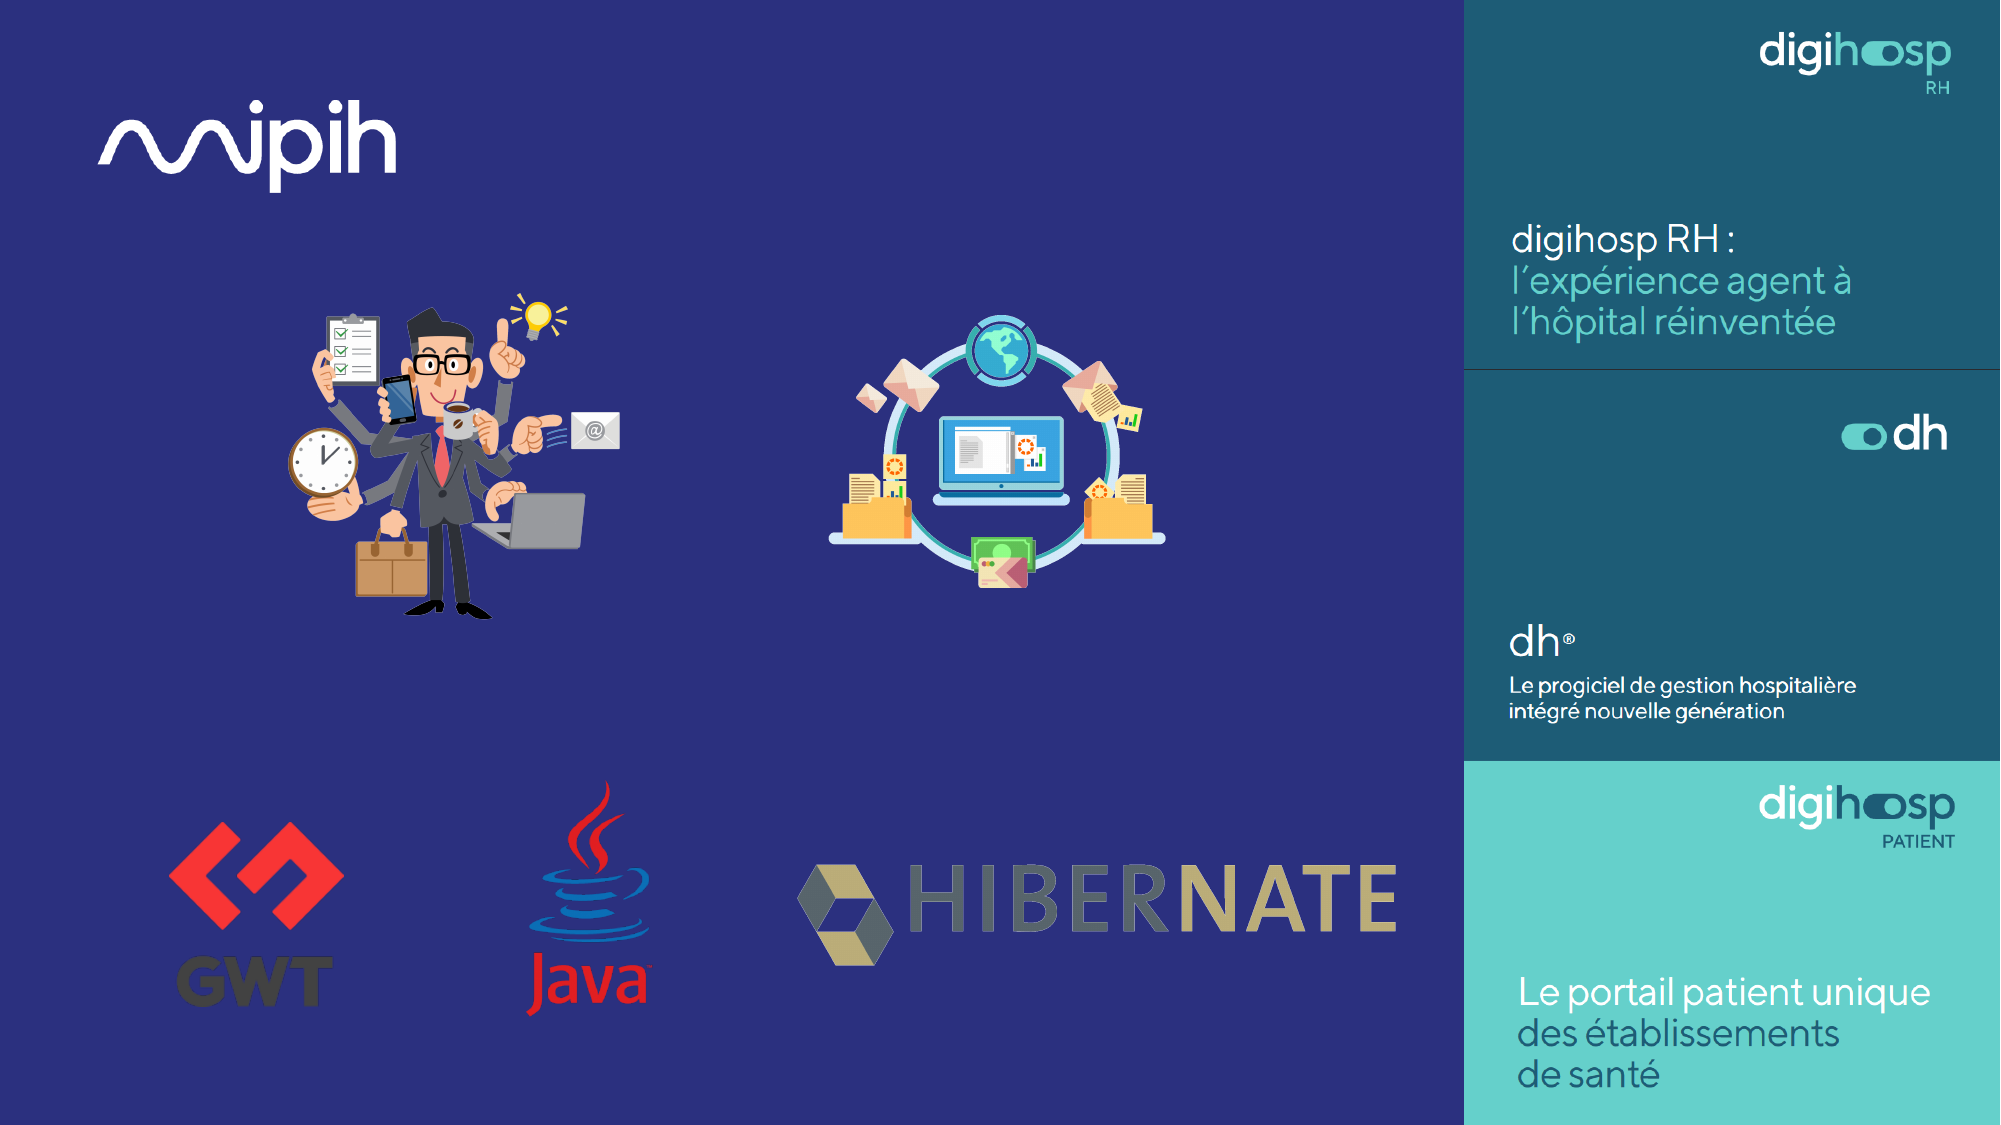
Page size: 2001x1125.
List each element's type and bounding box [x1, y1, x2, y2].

picture [284, 286, 624, 626]
picture [767, 806, 1425, 990]
picture [450, 759, 728, 1037]
picture [784, 294, 1216, 618]
picture [1464, 0, 2000, 1125]
picture [169, 822, 344, 1007]
